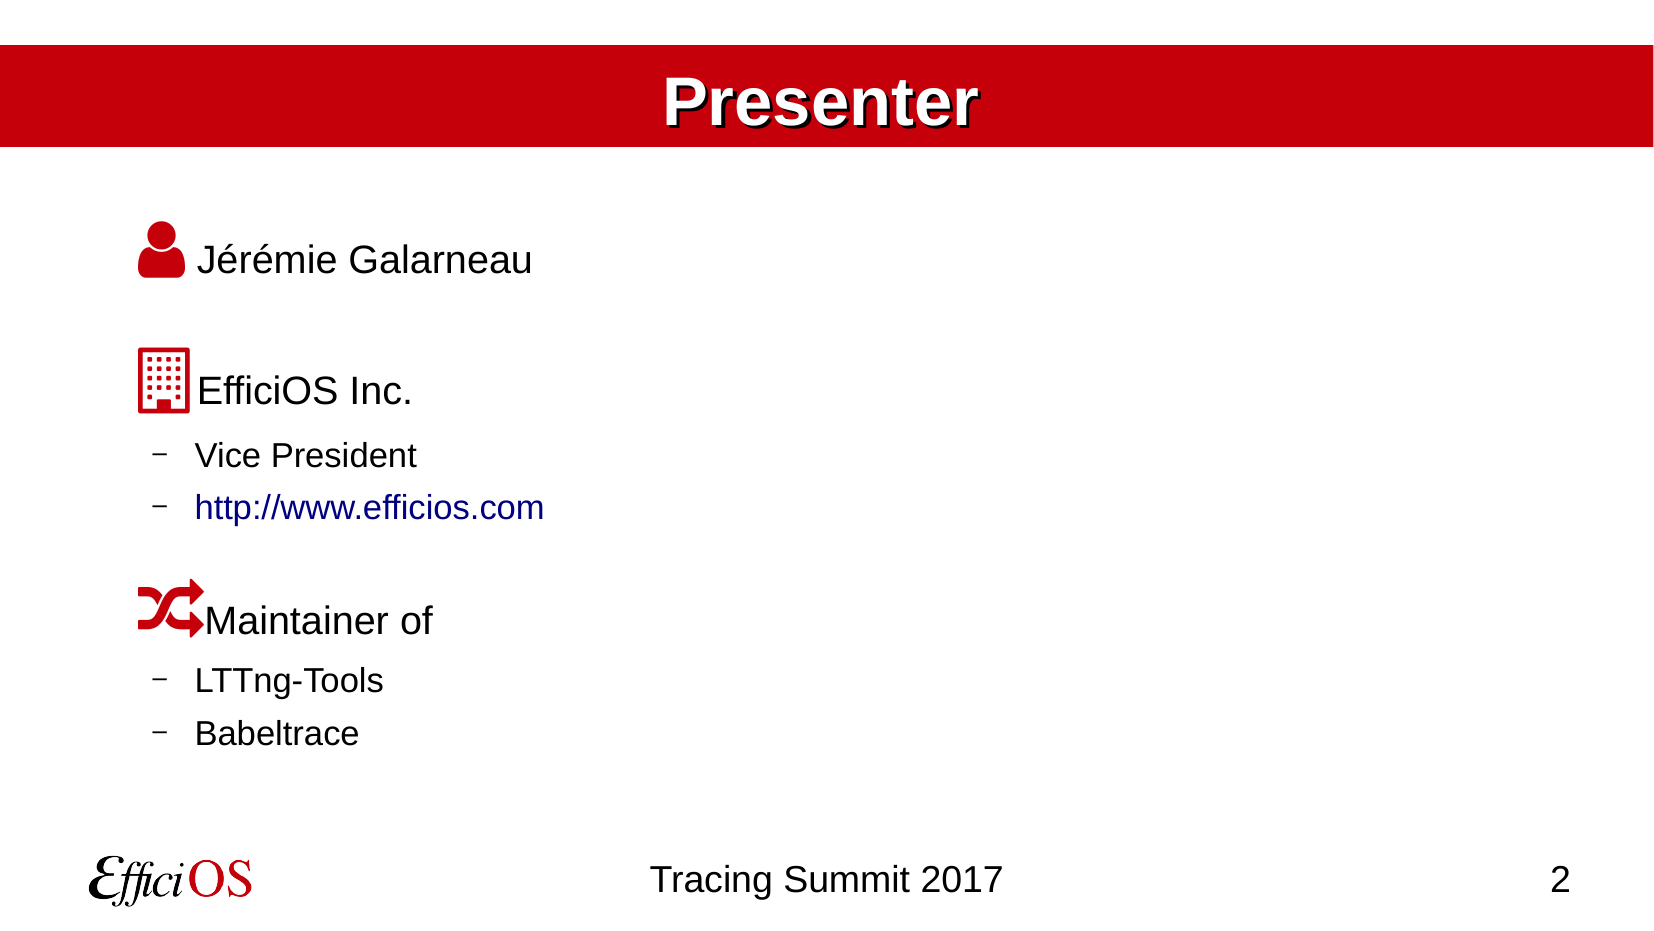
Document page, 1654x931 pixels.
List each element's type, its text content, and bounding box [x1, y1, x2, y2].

list  Jérémie Galarneau  EfficiOS Inc. Vice President http://www.efficios.com Maintainer of LTTng-Tools Babeltrace [82, 217, 1571, 758]
title Presenter [76, 24, 1565, 180]
picture [82, 853, 260, 910]
